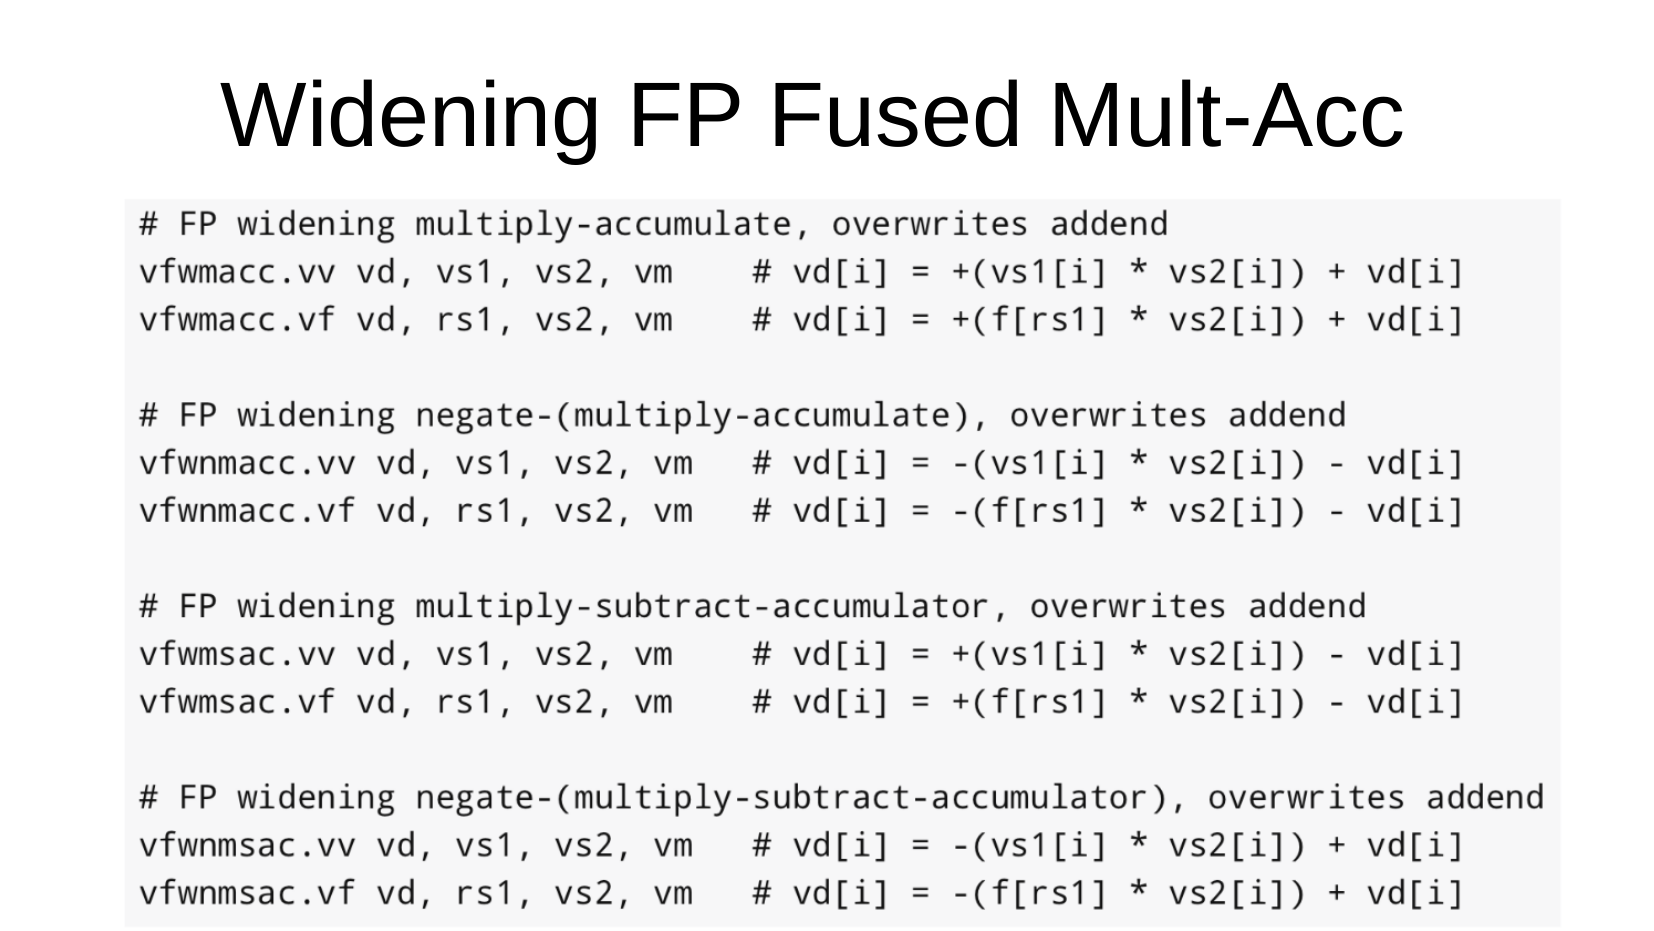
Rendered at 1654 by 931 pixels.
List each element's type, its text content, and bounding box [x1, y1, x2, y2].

picture [123, 196, 1577, 931]
title Widening FP Fused Mult-Acc [82, 37, 1571, 193]
